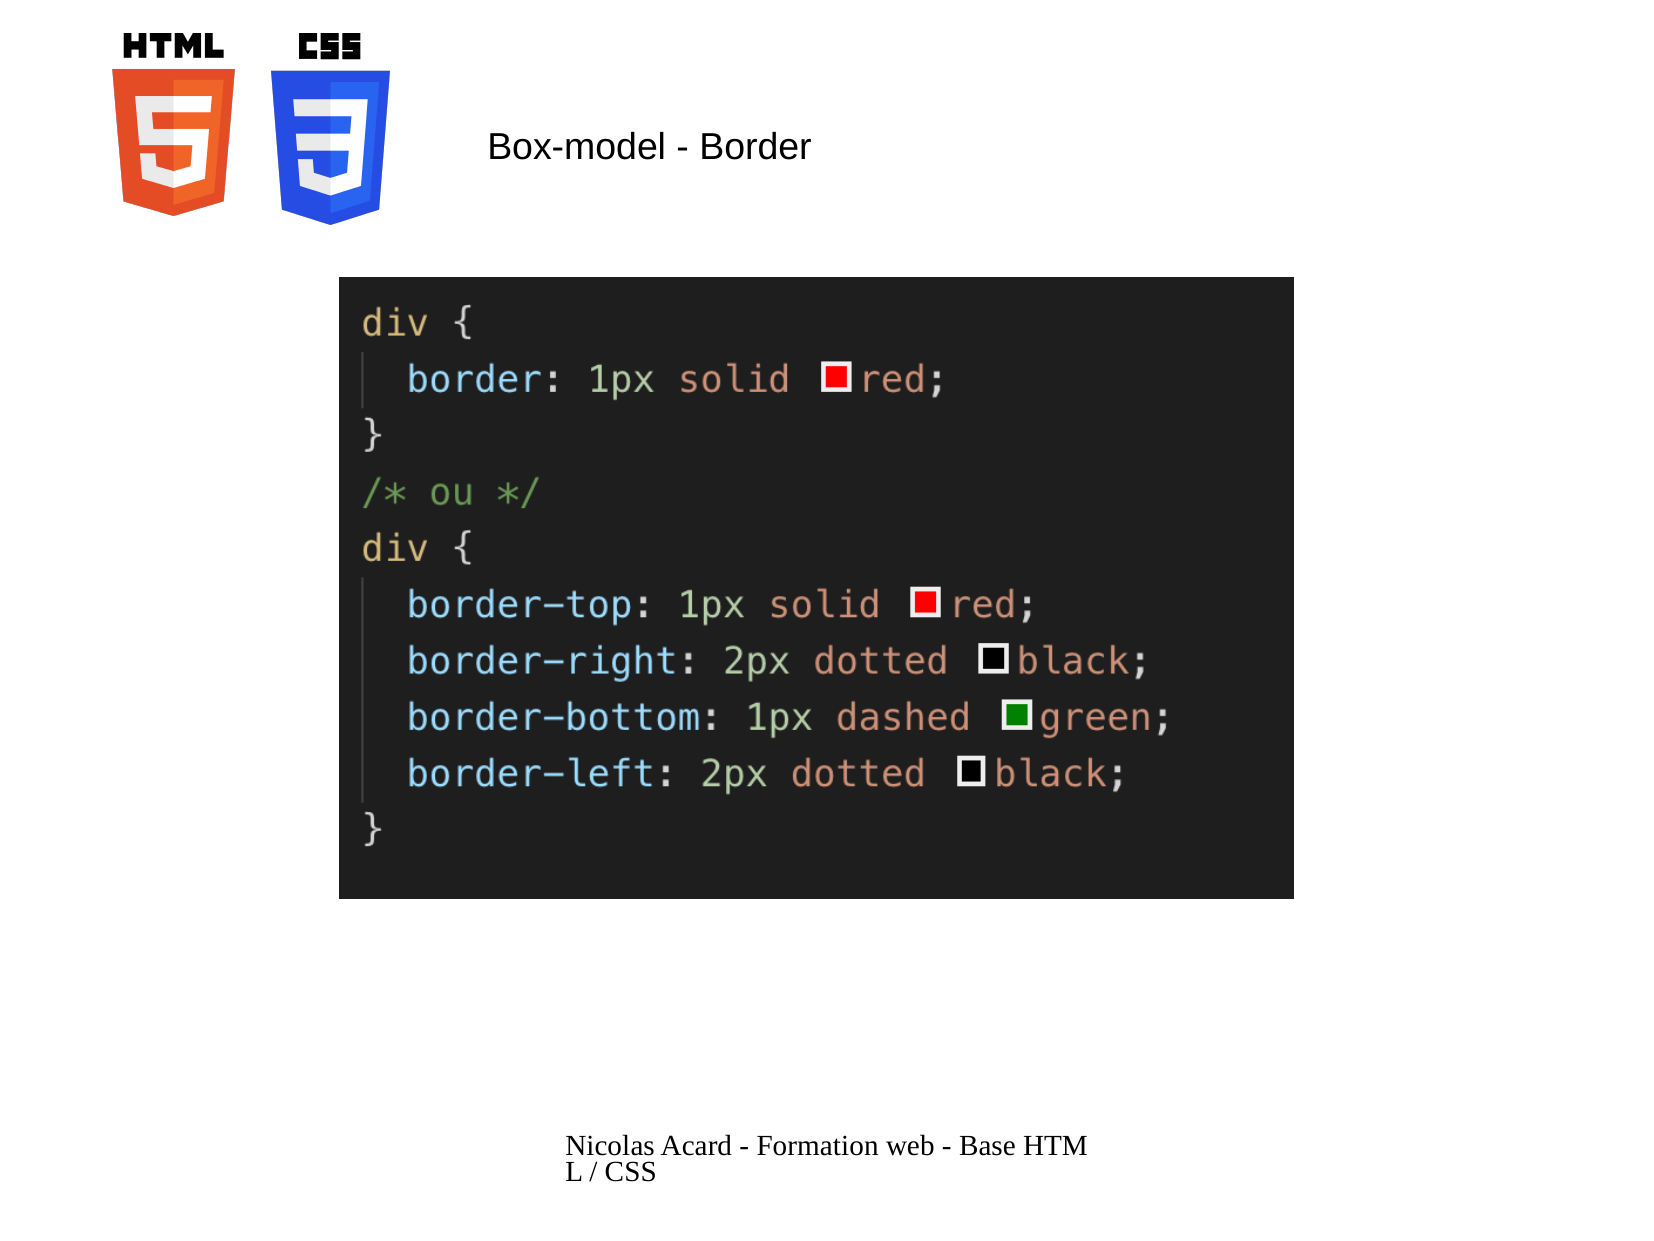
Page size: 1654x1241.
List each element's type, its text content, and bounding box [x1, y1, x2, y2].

text_box Box-model - Border [472, 118, 1382, 175]
picture [87, 33, 260, 216]
picture [339, 277, 1294, 899]
picture [271, 33, 390, 225]
